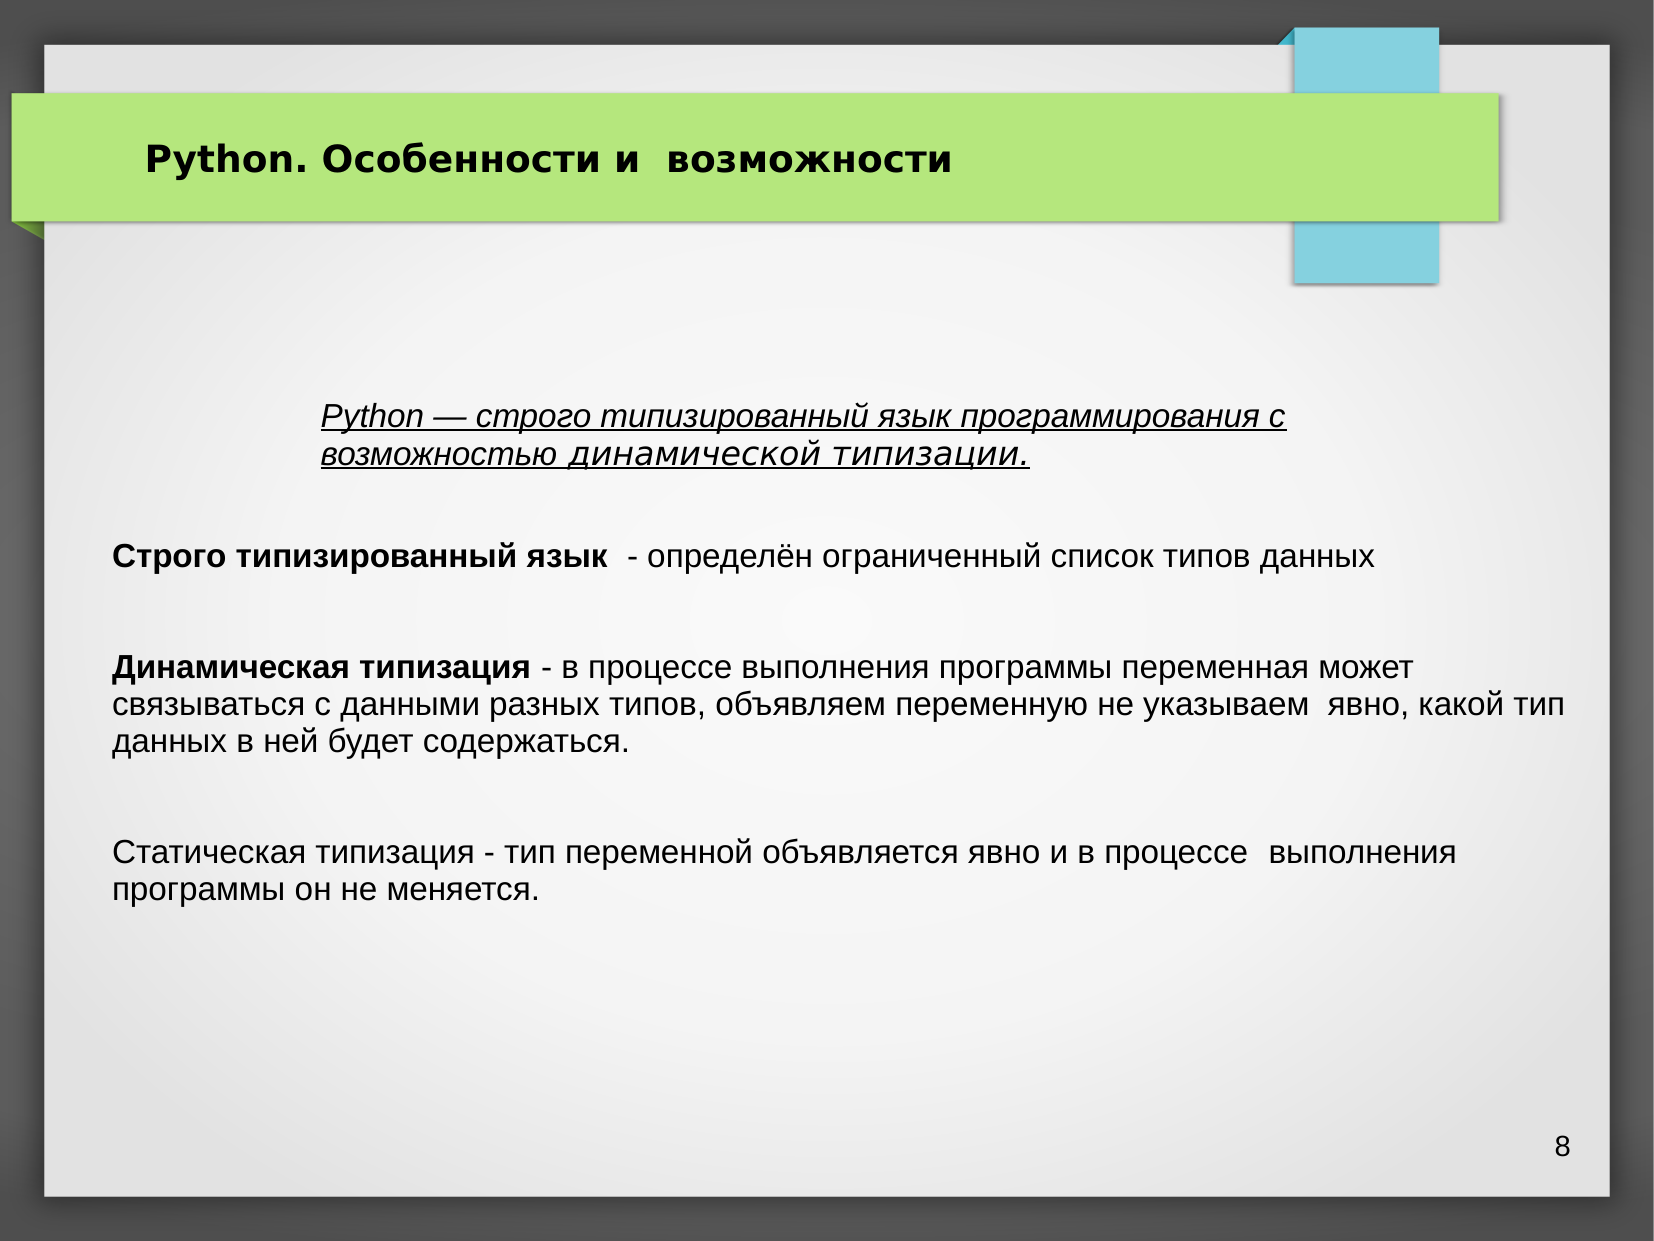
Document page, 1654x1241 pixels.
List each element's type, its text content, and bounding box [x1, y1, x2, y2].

text_box Python — строго типизированный язык программирования с возможностью динамической типизации. [305, 389, 1497, 481]
text_box Строго типизированный язык - определён ограниченный список типов данных Динамическая типизация - в процессе выполнения программы переменная может связываться с данными разных типов, объявляем переменную не указываем явно, какой тип данных в ней будет содержаться. Статическая типизация - тип переменной объявляется явно и в процессе выполнения программы он не меняется. [112, 508, 1607, 1048]
picture [0, 0, 1654, 1241]
text_box Python. Особенности и возможности [129, 129, 969, 189]
